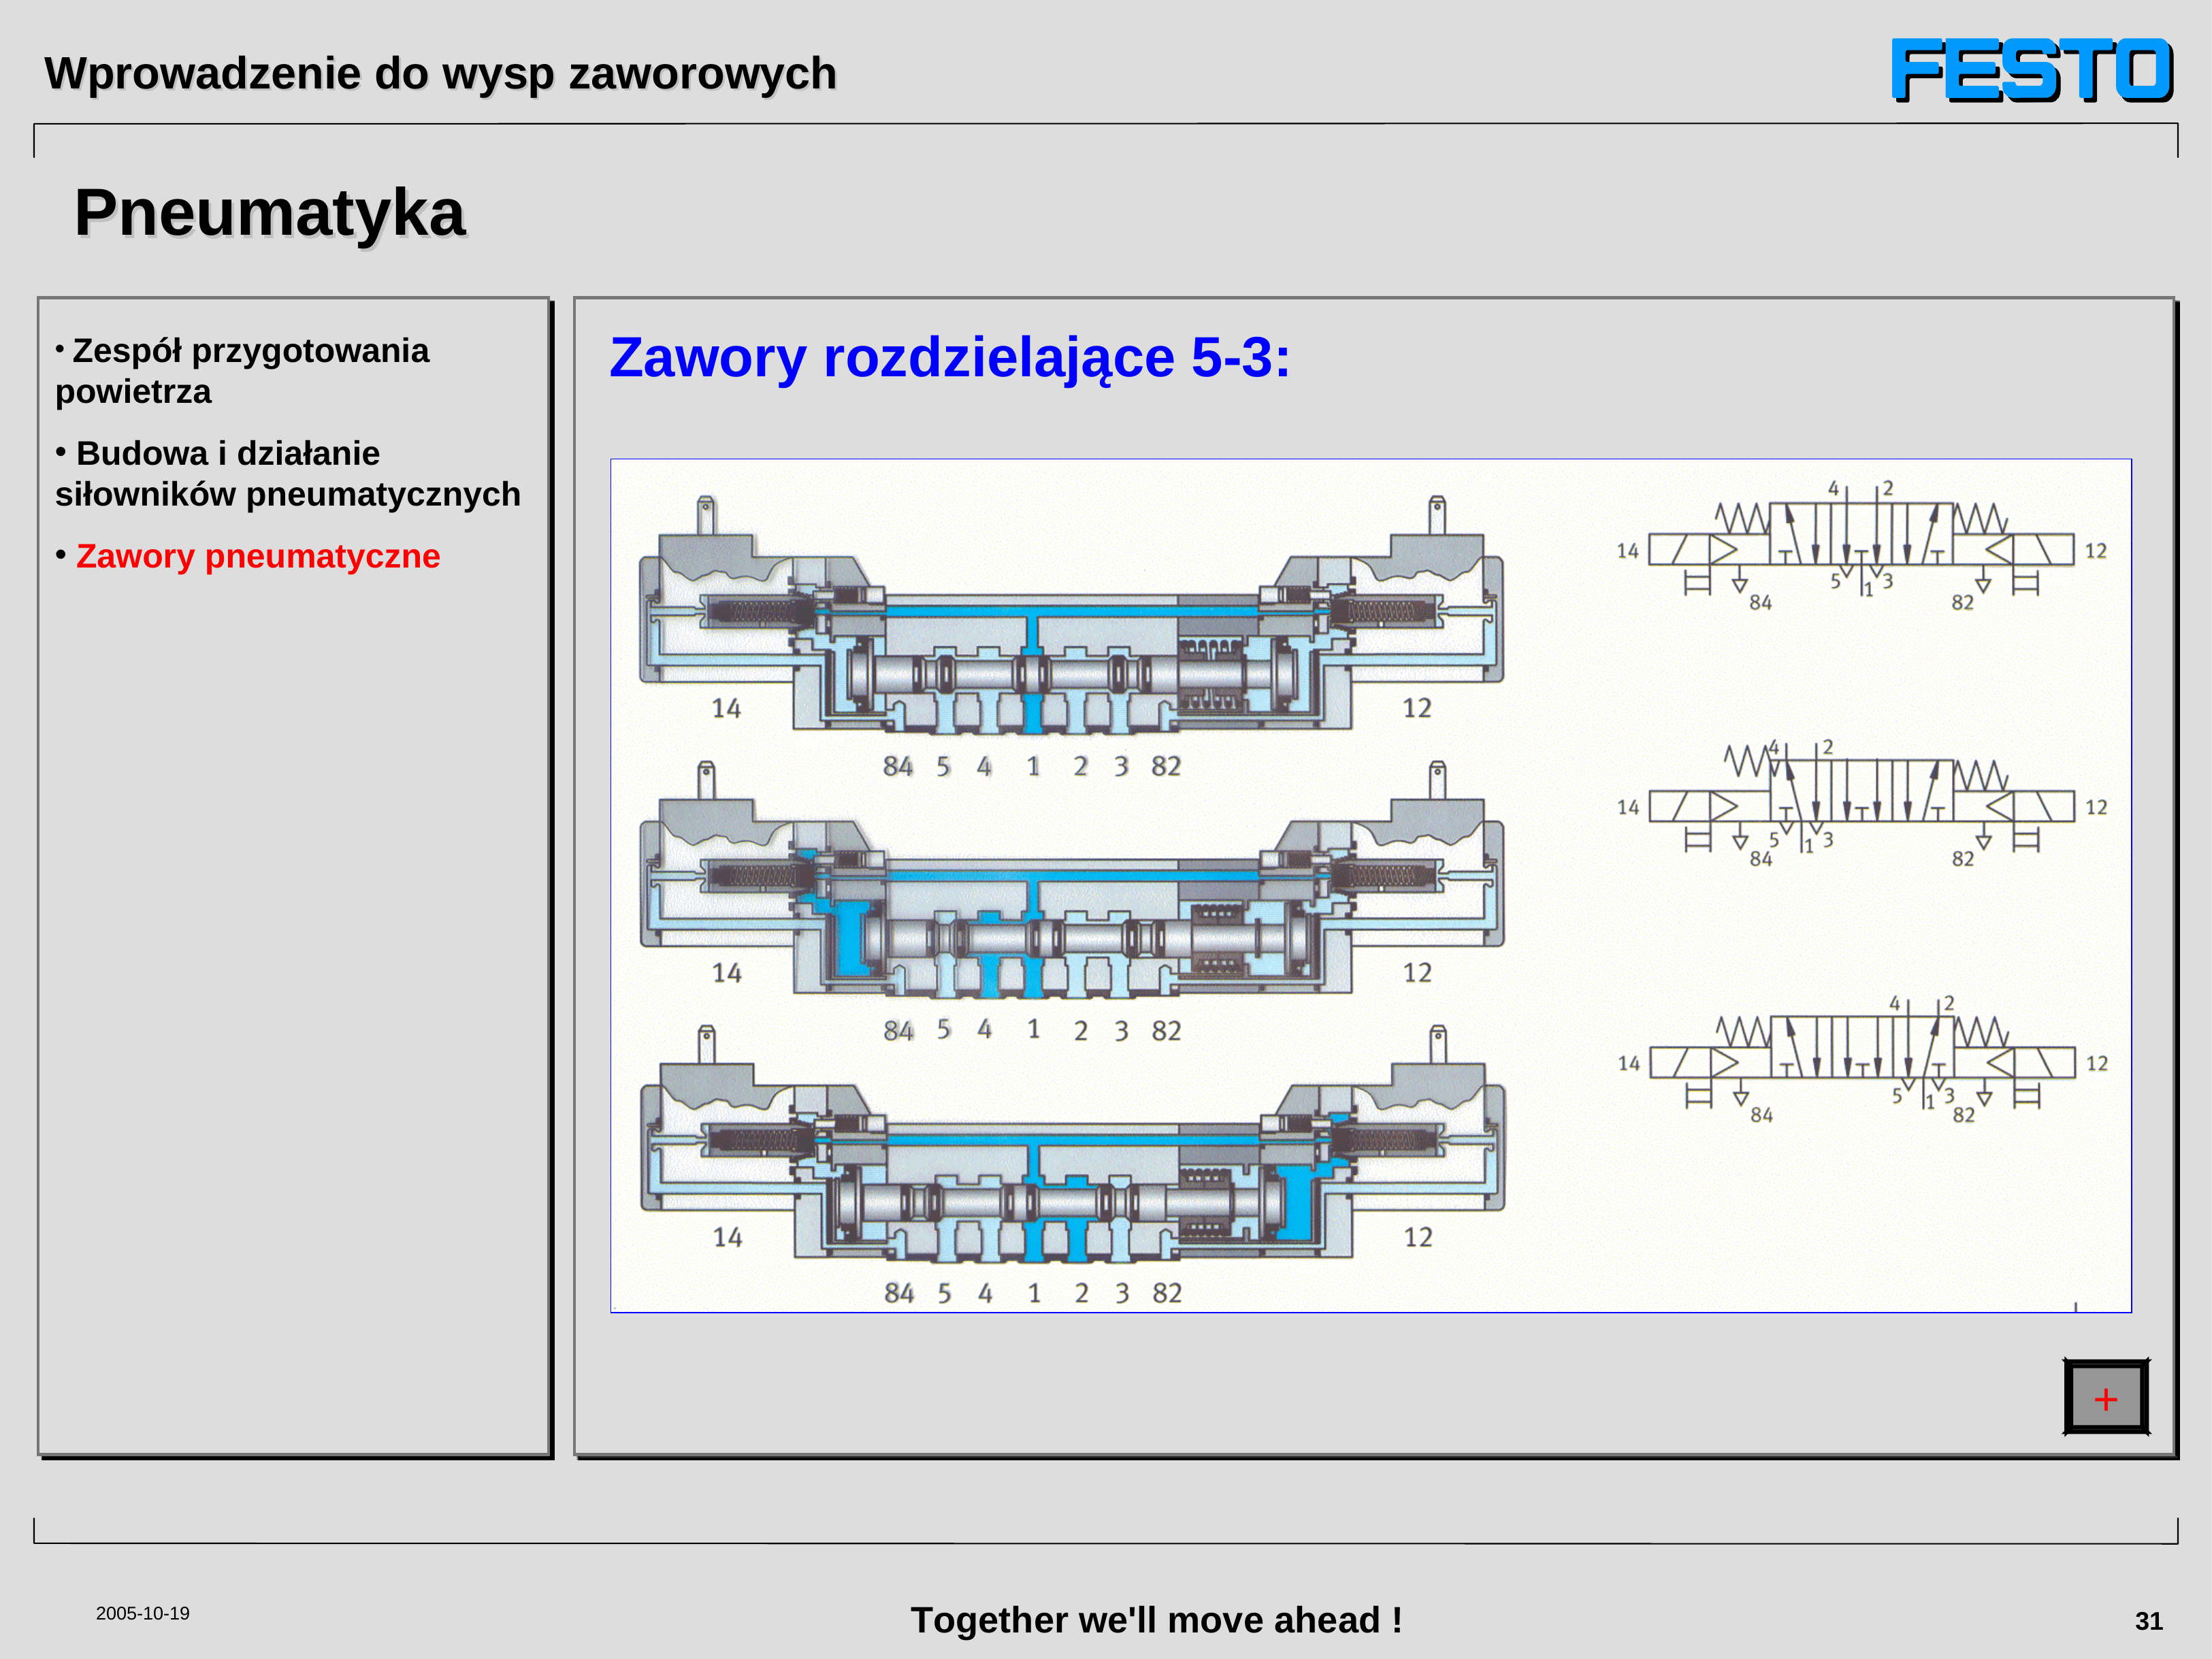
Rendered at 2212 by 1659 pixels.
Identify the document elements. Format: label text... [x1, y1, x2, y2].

text_box + [2072, 1366, 2142, 1427]
text_box <number> [2057, 1592, 2186, 1648]
text_box 2005-10-19 [74, 1592, 387, 1633]
title Pneumatyka [51, 142, 1895, 260]
text_box Zawory rozdzielające 5-3: [599, 314, 1681, 394]
text_box Together we'll move ahead ! [807, 1592, 1508, 1644]
picture [611, 459, 2131, 1313]
text_box Zespół przygotowania powietrza Budowa i działanie siłowników pneumatycznych Zawory pneumatyczne [44, 323, 536, 642]
text_box <number> [2067, 1361, 2147, 1366]
